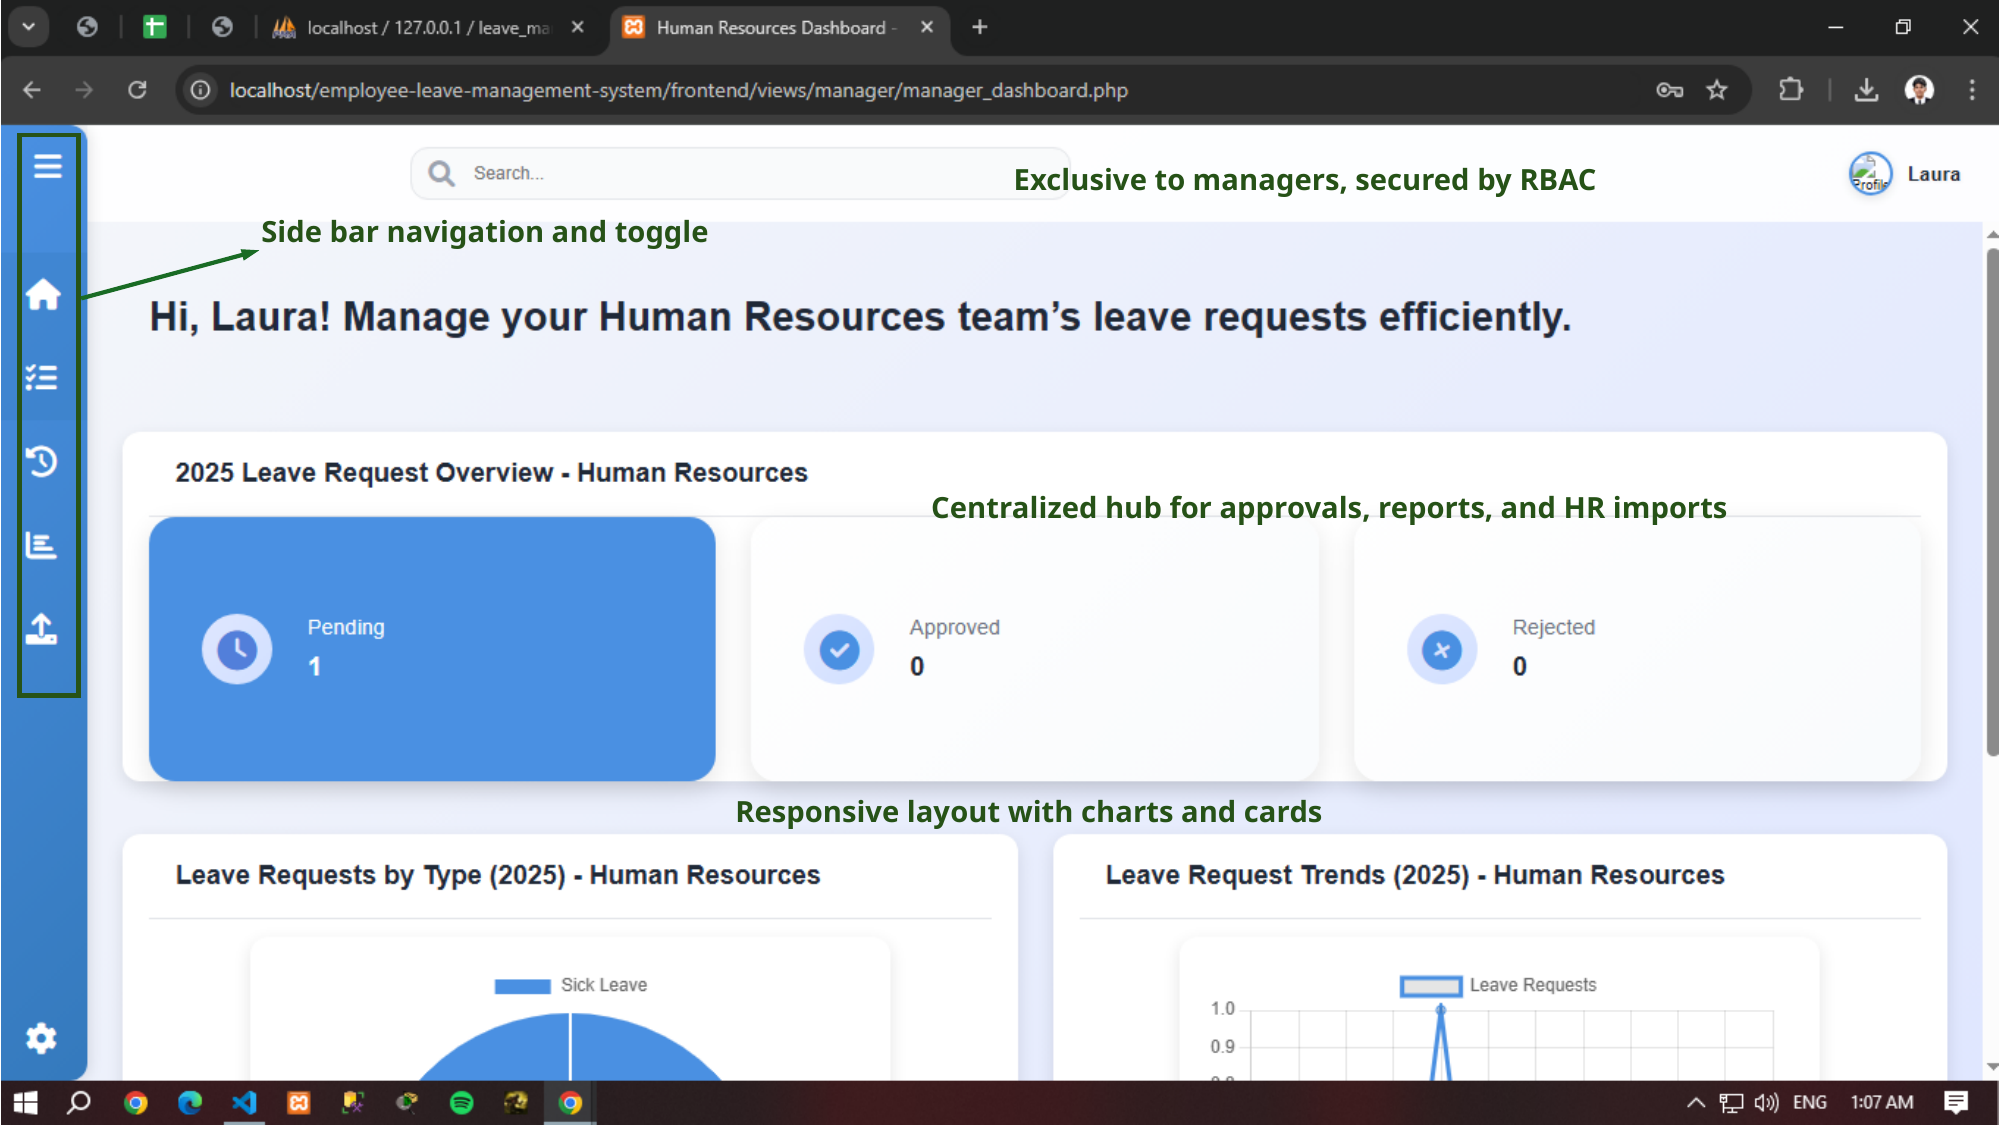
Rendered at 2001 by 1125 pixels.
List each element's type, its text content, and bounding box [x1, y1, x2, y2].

text_box Centralized hub for approvals, reports, and HR imports [916, 481, 1753, 533]
picture [1, 0, 1999, 1125]
text_box Side bar navigation and toggle [246, 205, 1084, 257]
text_box Responsive layout with charts and cards [720, 785, 1558, 837]
text_box Exclusive to managers, secured by RBAC [998, 153, 1836, 205]
